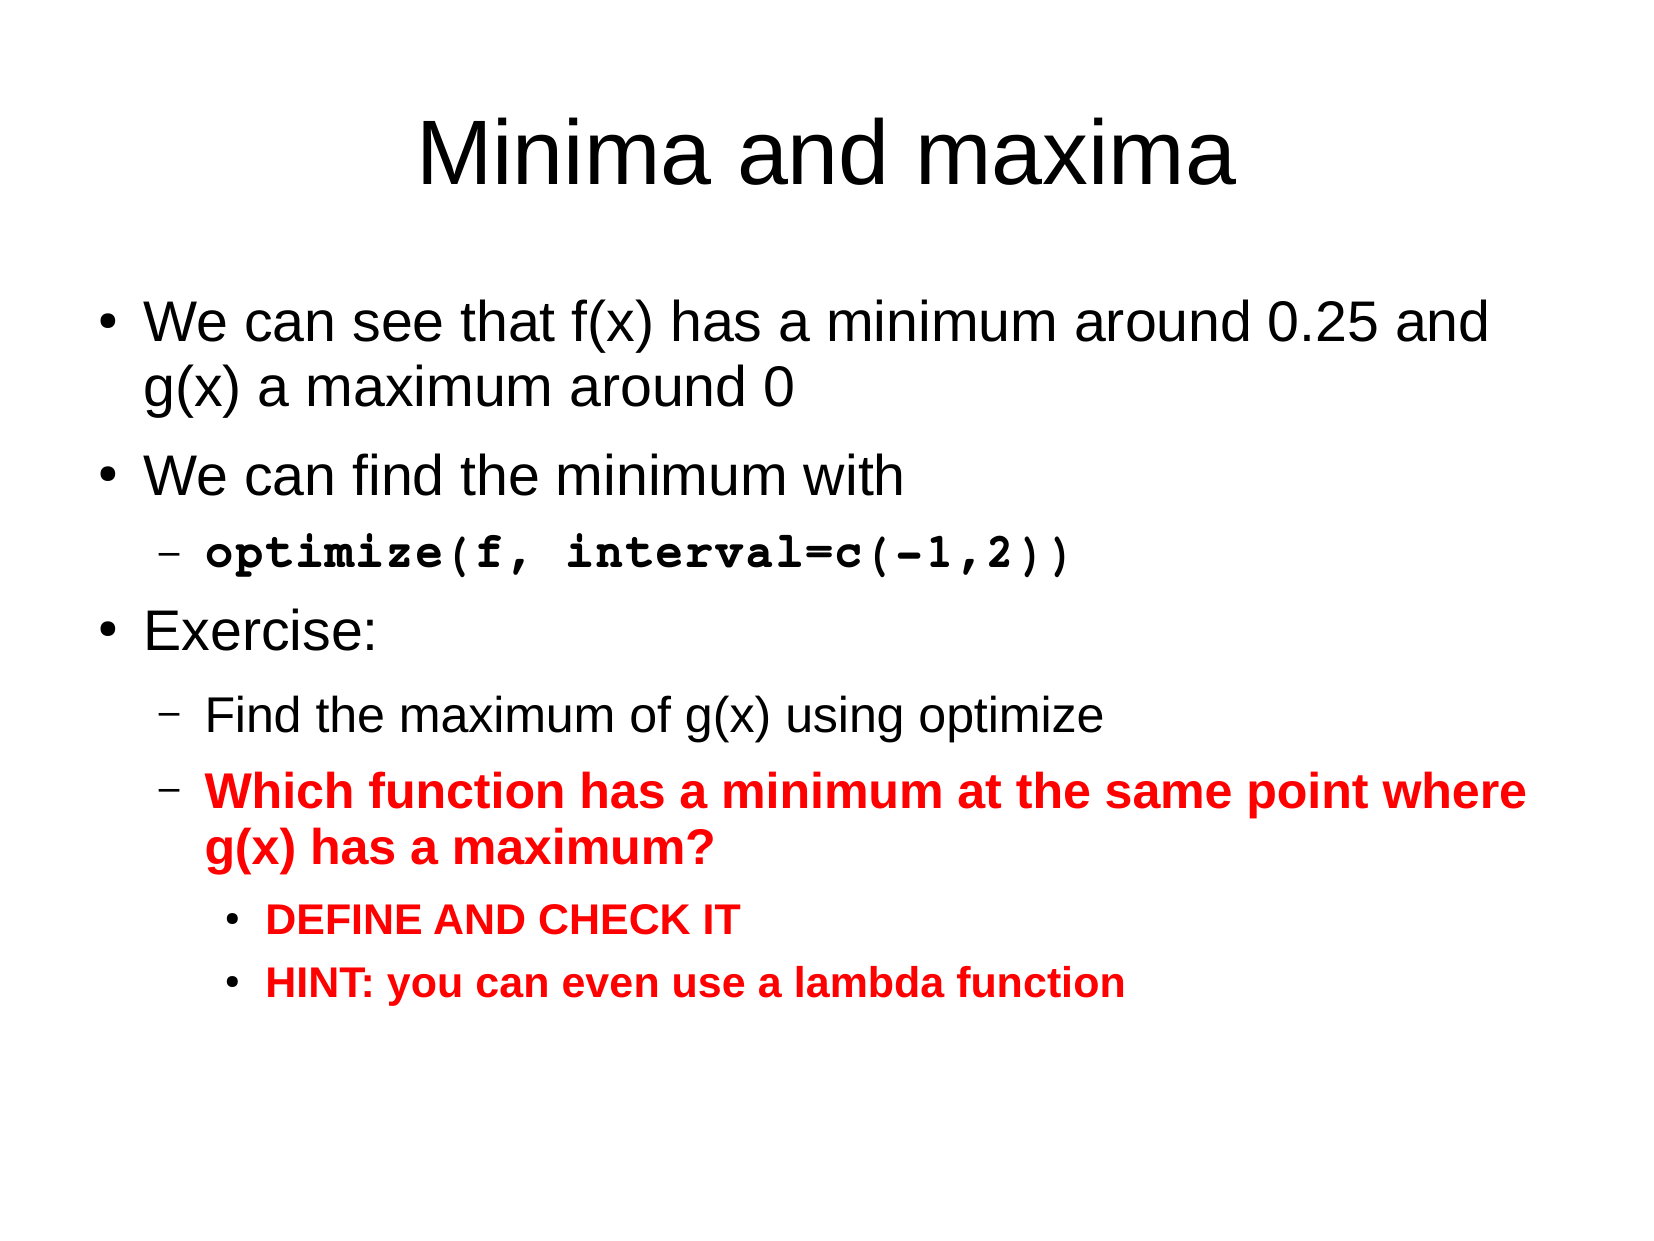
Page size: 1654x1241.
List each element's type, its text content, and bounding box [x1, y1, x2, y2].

list We can see that f(x) has a minimum around 0.25 and g(x) a maximum around 0 We can find the minimum with optimize(f, interval=c(-1,2)) Exercise: Find the maximum of g(x) using optimize Which function has a minimum at the same point where g(x) has a maximum? DEFINE AND CHECK IT HINT: you can even use a lambda function [82, 290, 1571, 1010]
title Minima and maxima [82, 49, 1571, 257]
